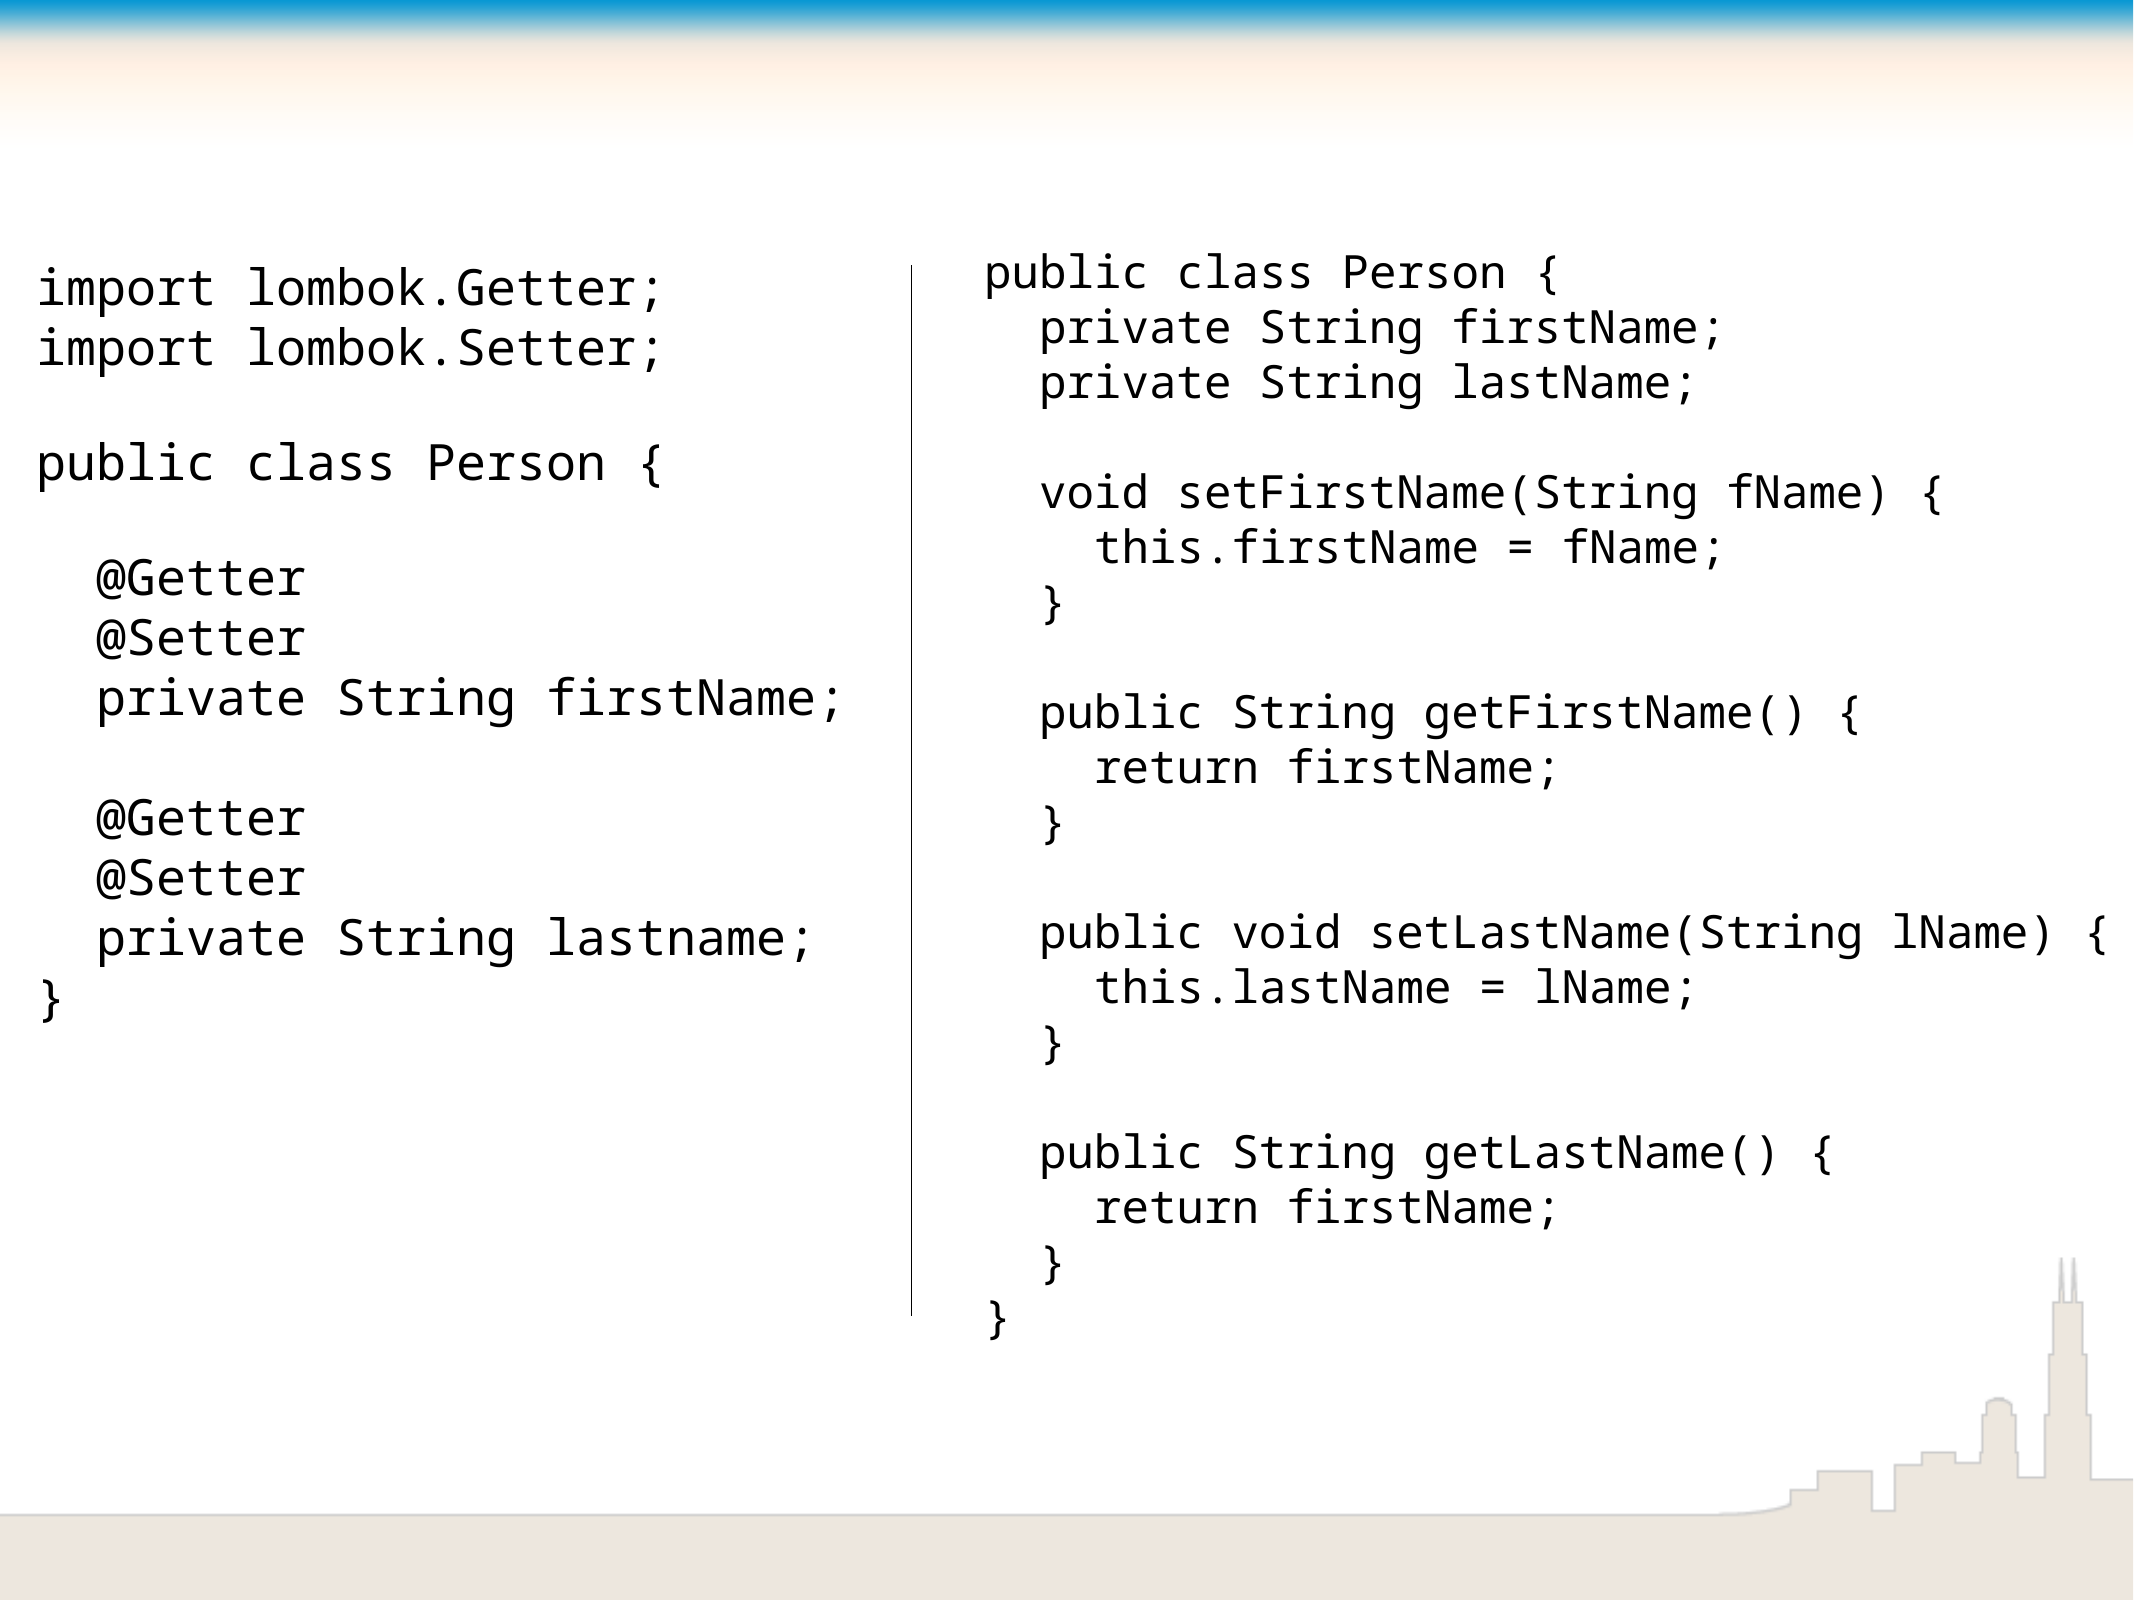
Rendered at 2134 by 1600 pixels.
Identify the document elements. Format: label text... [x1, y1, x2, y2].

text_box import lombok.Getter; import lombok.Setter; public class Person { @Getter @Setter private String firstName; @Getter @Setter private String lastname; } [21, 248, 969, 1224]
text_box public class Person { private String firstName; private String lastName; void setFirstName(String fName) { this.firstName = fName; } public String getFirstName() { return firstName; } public void setLastName(String lName) { this.lastName = lName; } public String getLastName() { return firstName; } } [969, 235, 2134, 1351]
picture [0, 4, 2134, 1600]
